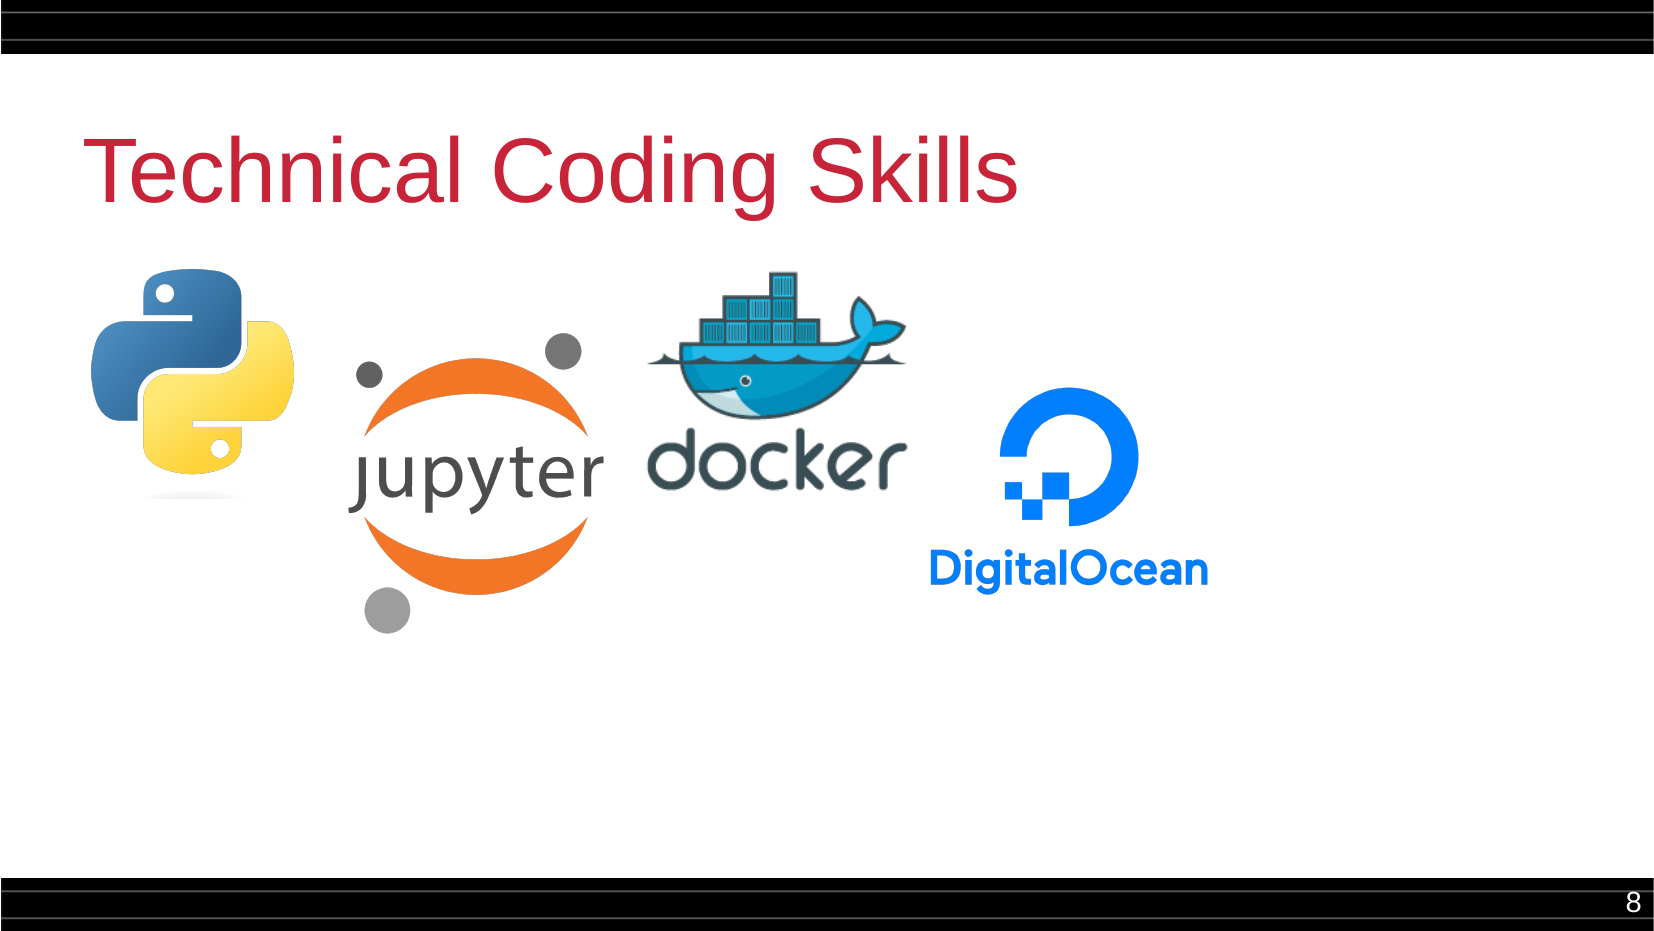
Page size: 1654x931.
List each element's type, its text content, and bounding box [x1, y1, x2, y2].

picture [1, 878, 1654, 931]
picture [1, 0, 1654, 54]
picture [345, 225, 1208, 635]
title Technical Coding Skills [82, 67, 1571, 273]
picture [91, 269, 301, 499]
